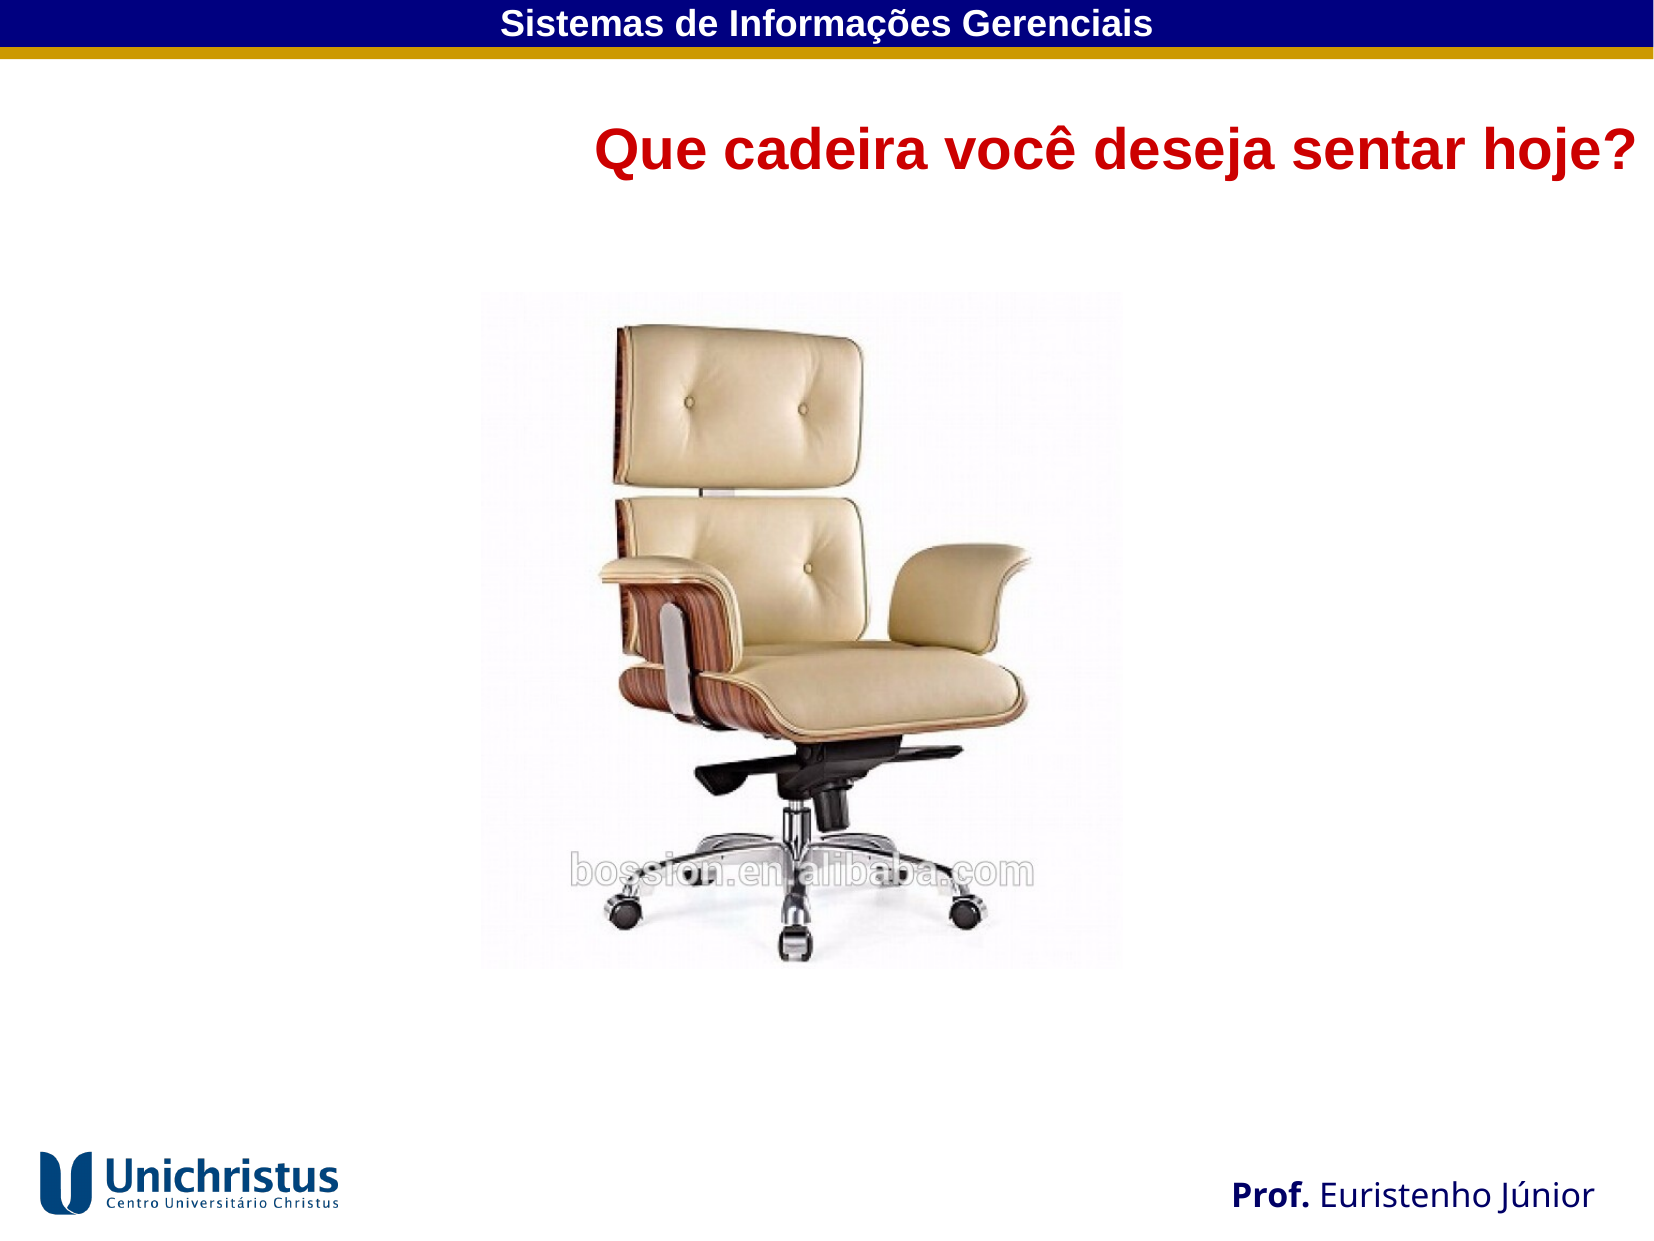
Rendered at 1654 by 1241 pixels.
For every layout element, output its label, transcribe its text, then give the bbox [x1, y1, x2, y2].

text_box Que cadeira você deseja sentar hoje? [579, 109, 1654, 190]
text_box [0, 47, 1654, 60]
picture [35, 1148, 343, 1217]
text_box Sistemas de Informações Gerenciais [0, 0, 1654, 47]
picture [481, 292, 1123, 969]
text_box Prof. Euristenho Júnior [1216, 1163, 1654, 1224]
